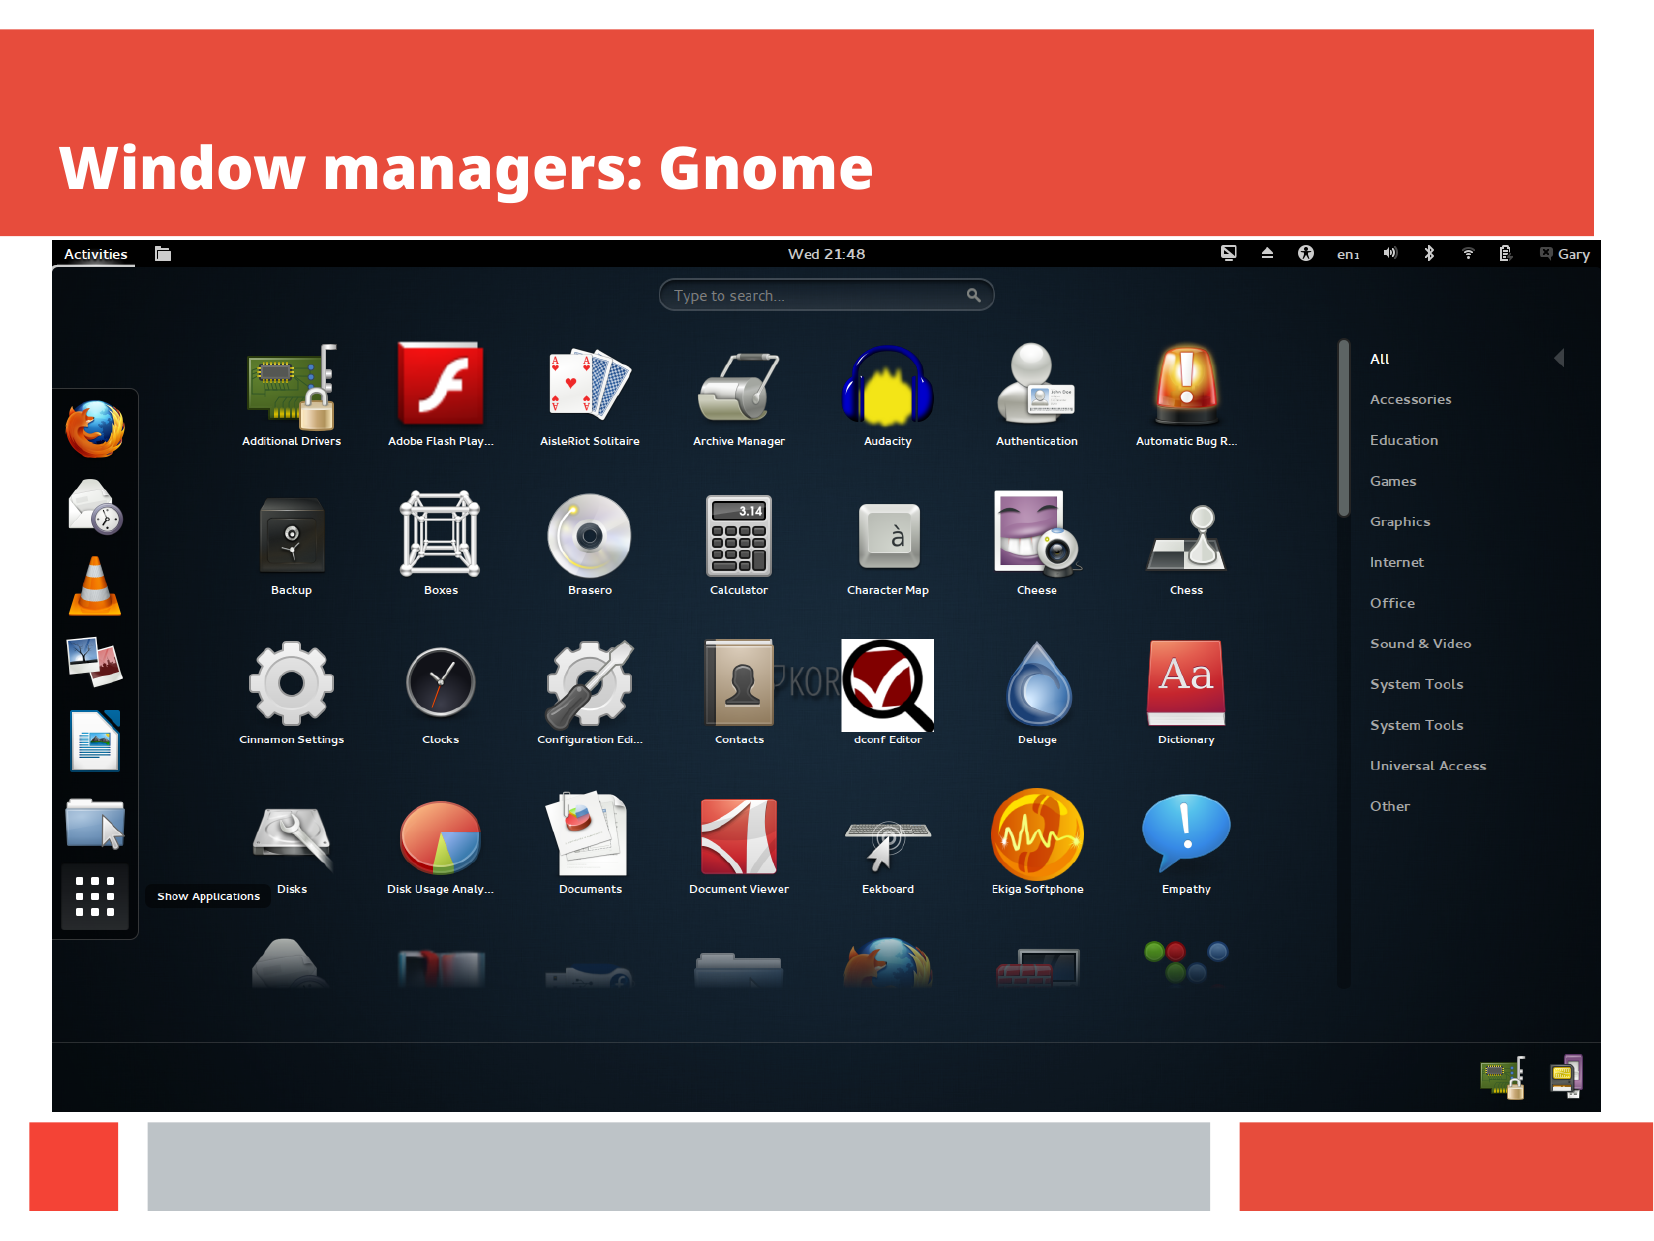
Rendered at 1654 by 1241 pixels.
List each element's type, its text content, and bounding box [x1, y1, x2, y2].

title Window managers: Gnome [58, 59, 1594, 207]
picture [52, 240, 1601, 1112]
